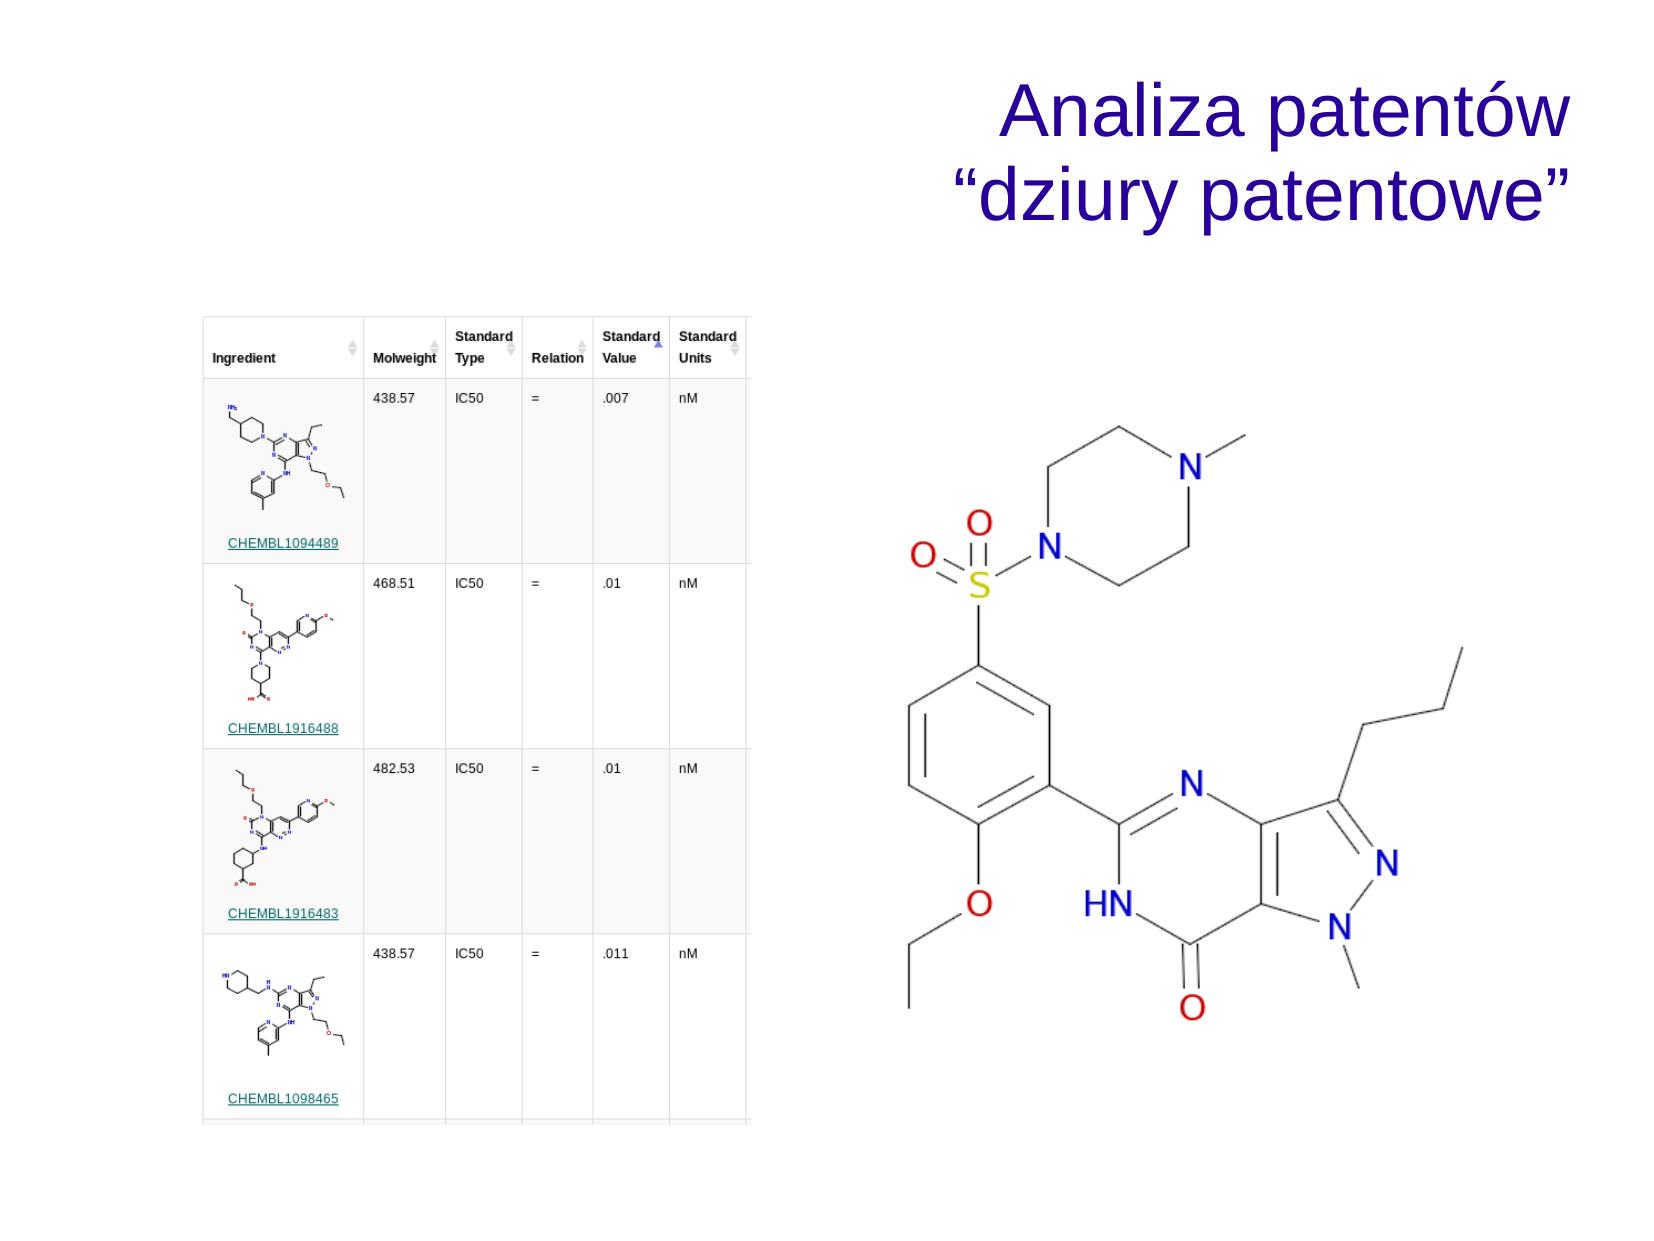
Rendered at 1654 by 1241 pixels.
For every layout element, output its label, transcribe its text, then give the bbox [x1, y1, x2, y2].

picture [197, 314, 751, 1126]
title Analiza patentów “dziury patentowe” [82, 49, 1571, 257]
picture [870, 397, 1478, 1036]
